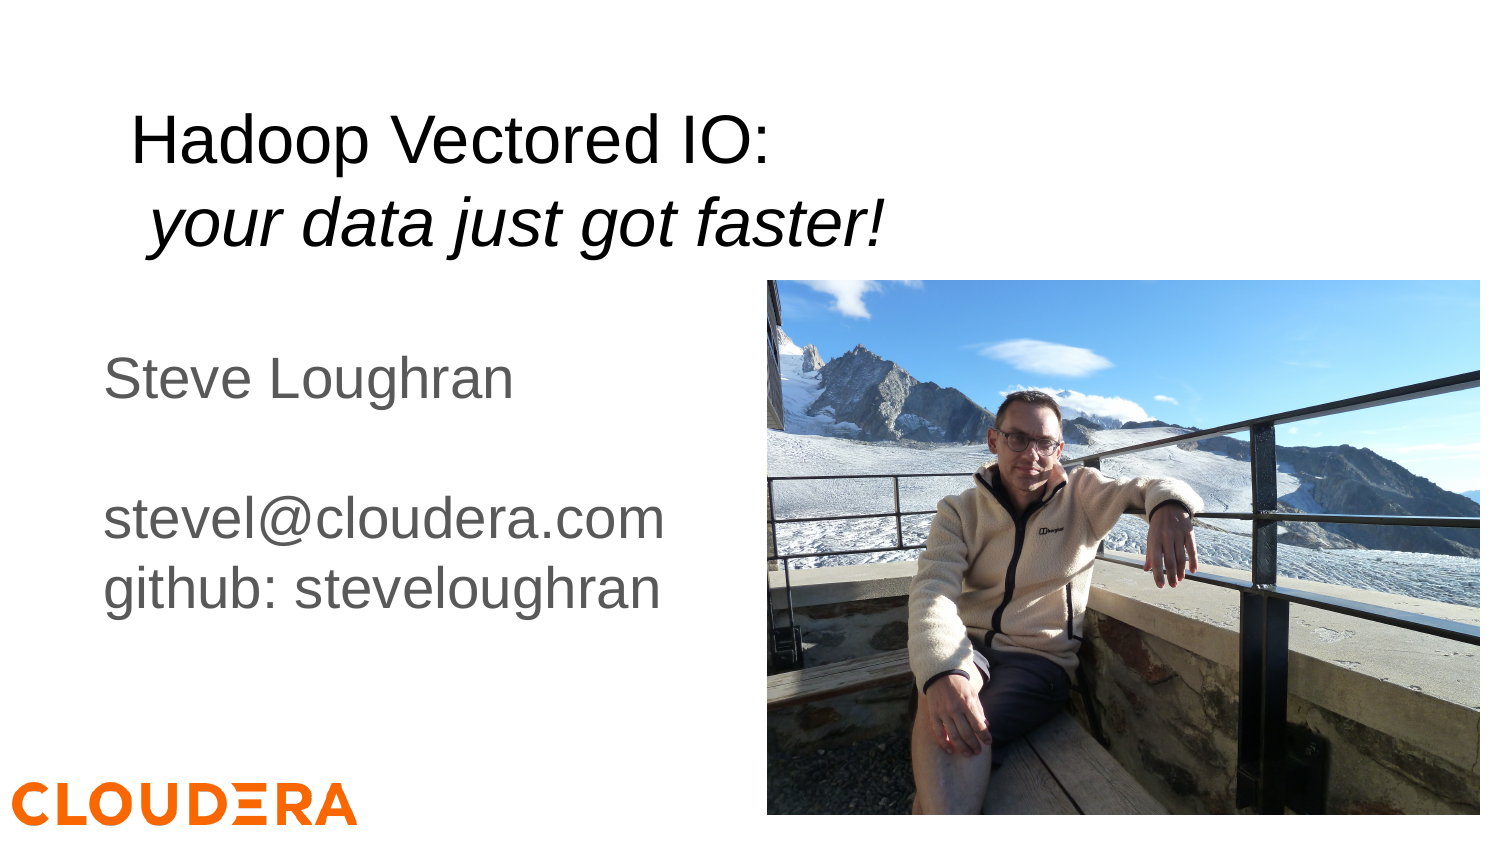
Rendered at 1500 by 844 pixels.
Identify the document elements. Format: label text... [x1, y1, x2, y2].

picture [12, 740, 357, 826]
subtitle Steve Loughran stevel@cloudera.com github: steveloughran [88, 324, 704, 657]
picture [767, 280, 1480, 815]
title Hadoop Vectored IO: your data just got faster! [115, 59, 1241, 275]
